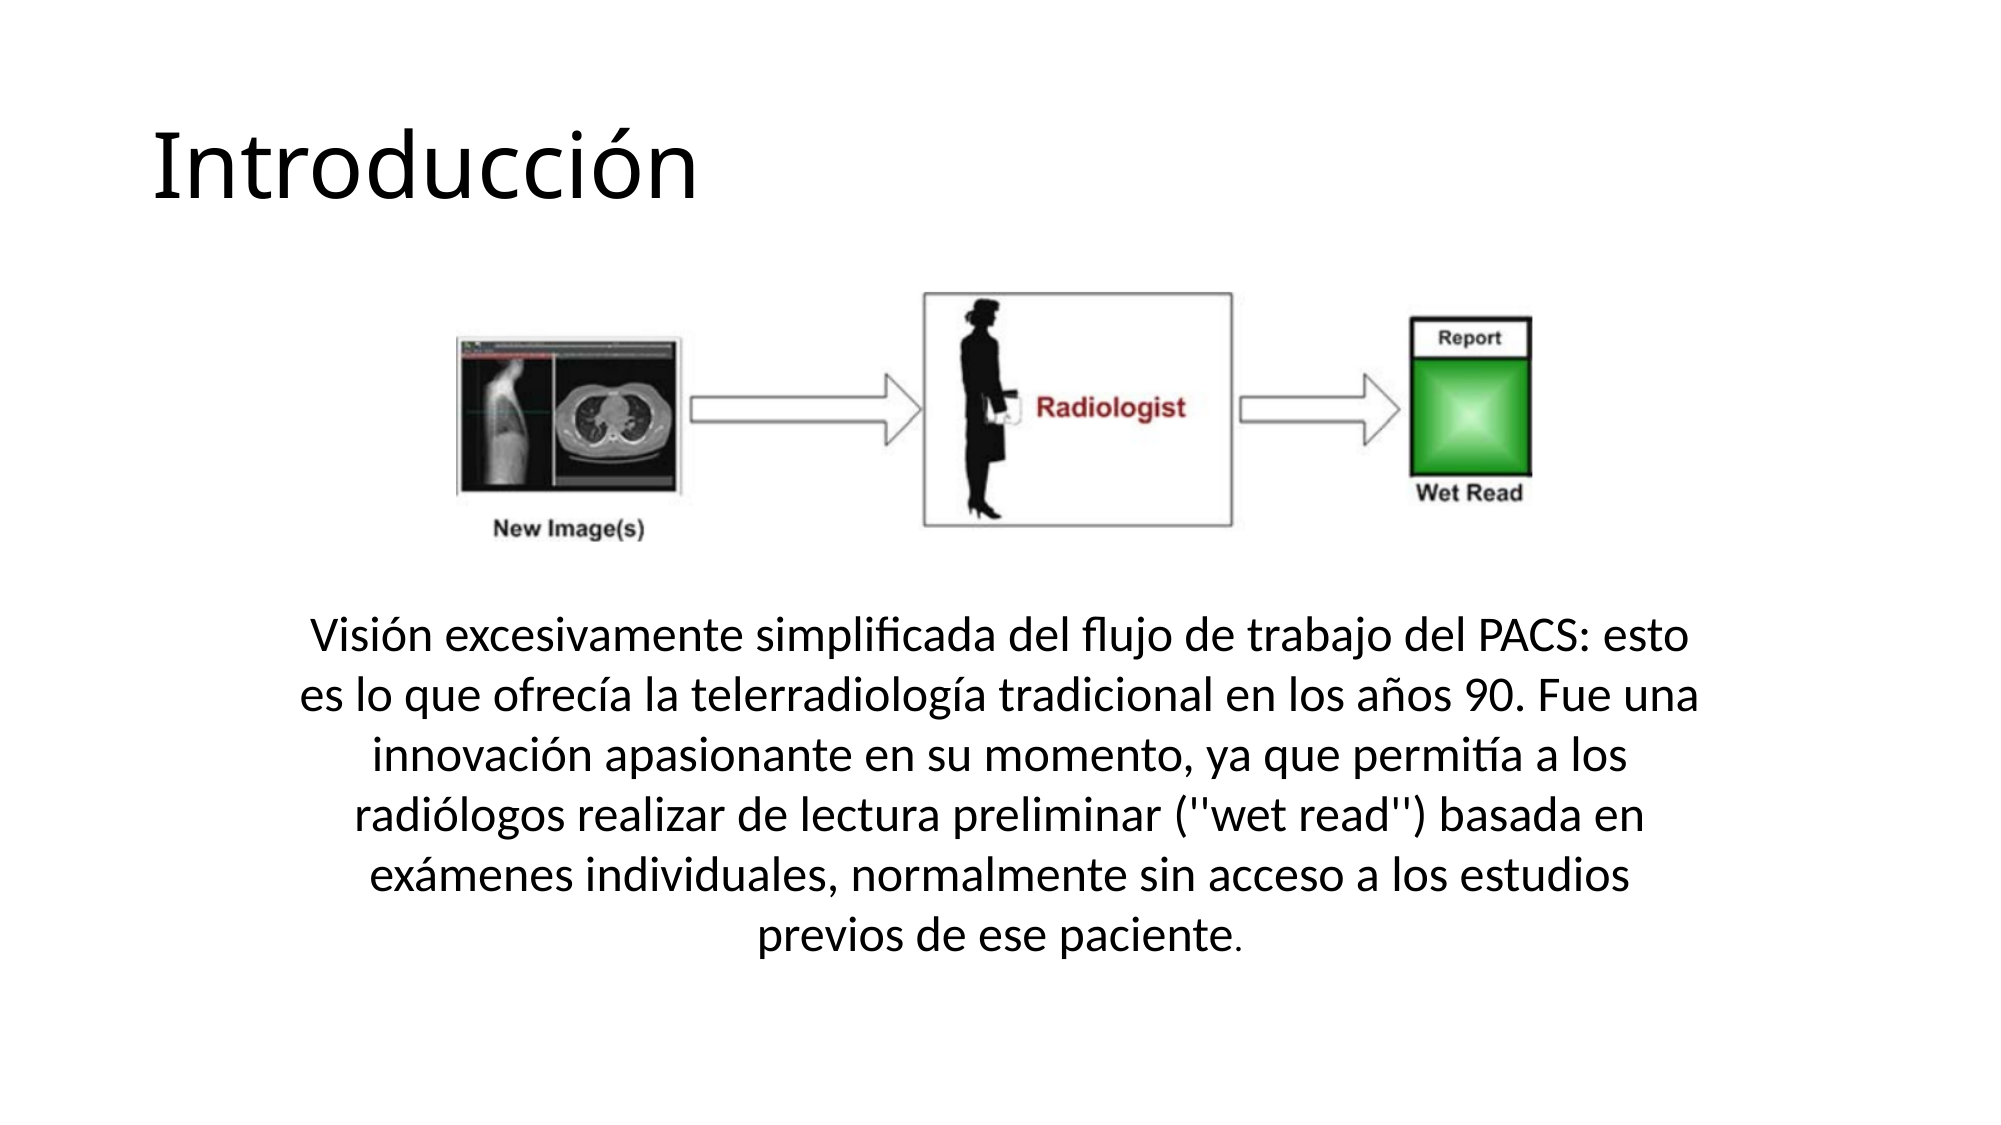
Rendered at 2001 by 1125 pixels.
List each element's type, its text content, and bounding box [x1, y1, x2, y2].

picture [415, 252, 1585, 553]
title Introducción [137, 59, 1863, 278]
text_box Visión excesivamente simplificada del flujo de trabajo del PACS: esto es lo que ofrecía la telerradiología tradicional en los años 90. Fue una innovación apasionante en su momento, ya que permitía a los radiólogos realizar de lectura preliminar (''wet read'') basada en exámenes individuales, normalmente sin acceso a los estudios previos de ese paciente. [280, 593, 1720, 969]
